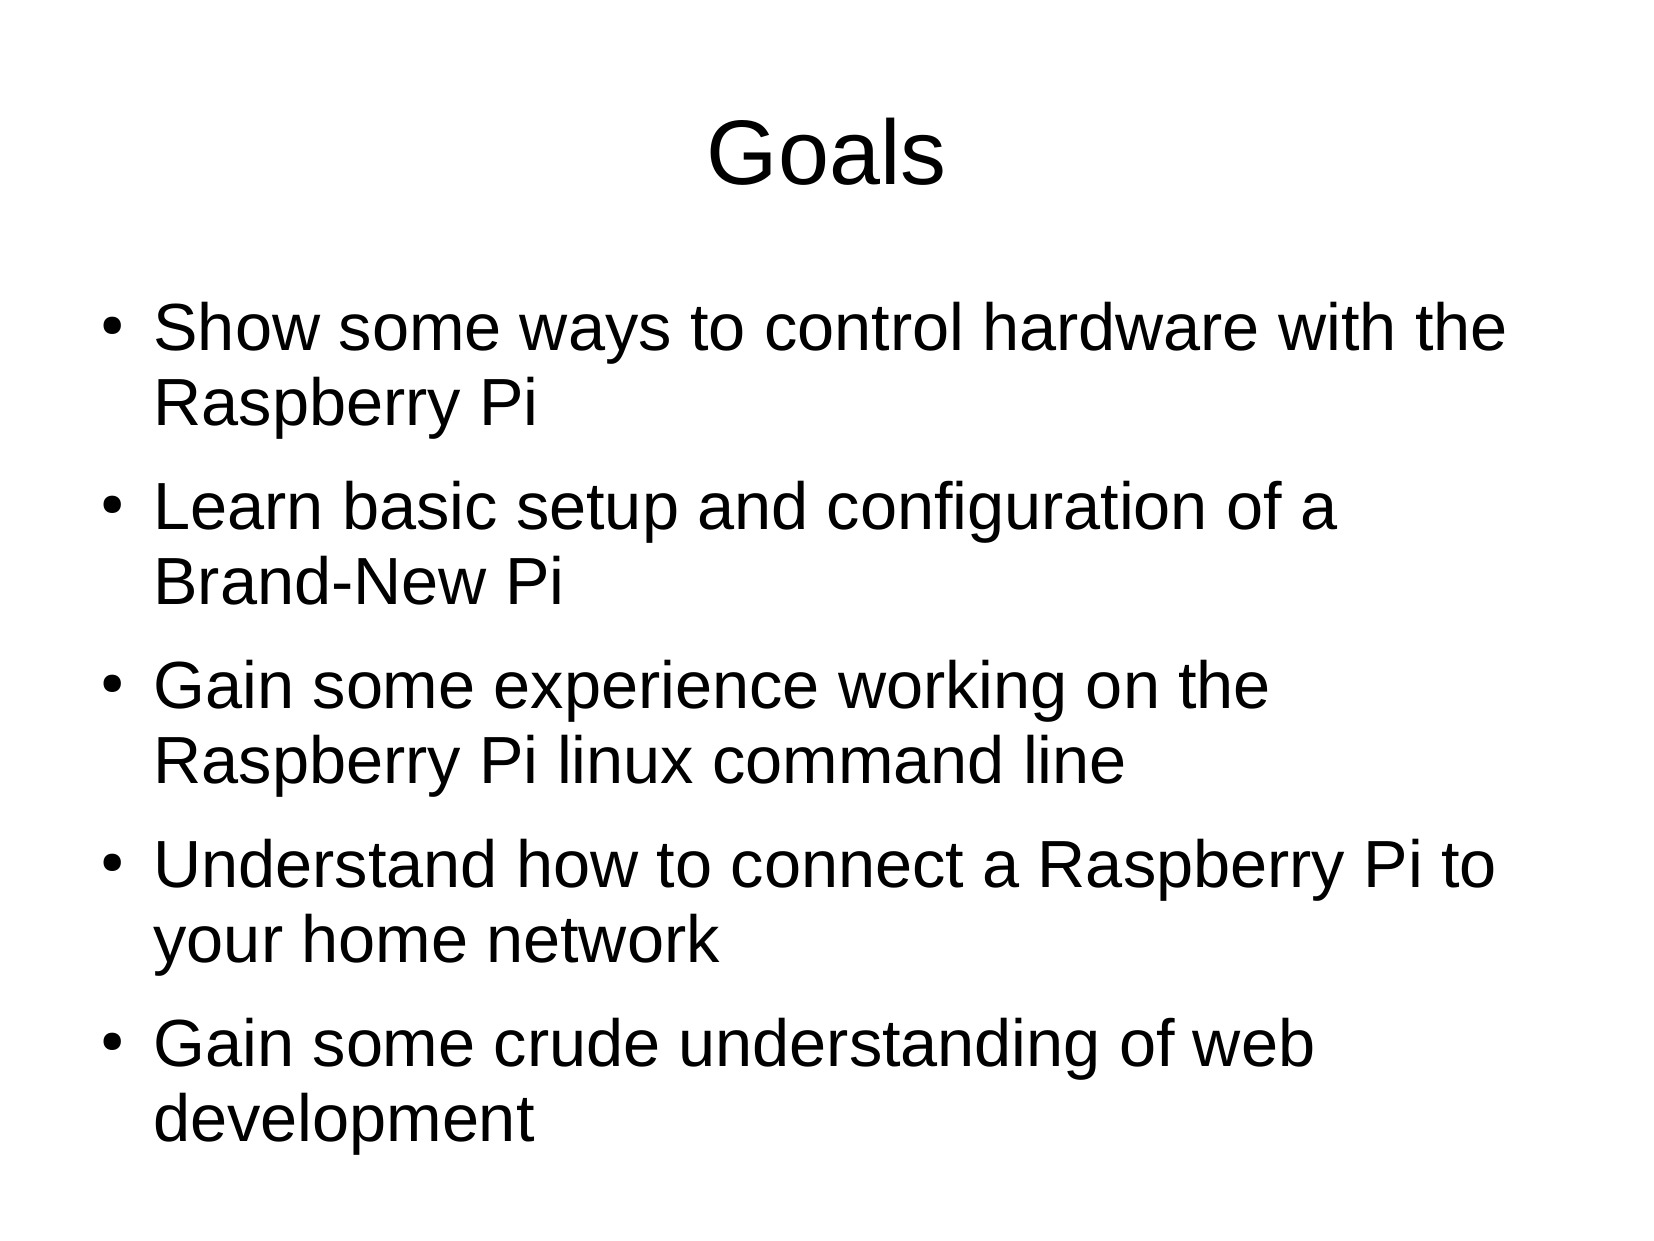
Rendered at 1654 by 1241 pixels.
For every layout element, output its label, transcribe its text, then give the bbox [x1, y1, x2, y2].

list Show some ways to control hardware with the Raspberry Pi Learn basic setup and configuration of a Brand-New Pi Gain some experience working on the Raspberry Pi linux command line Understand how to connect a Raspberry Pi to your home network Gain some crude understanding of web development [82, 290, 1538, 1216]
title Goals [82, 49, 1571, 257]
